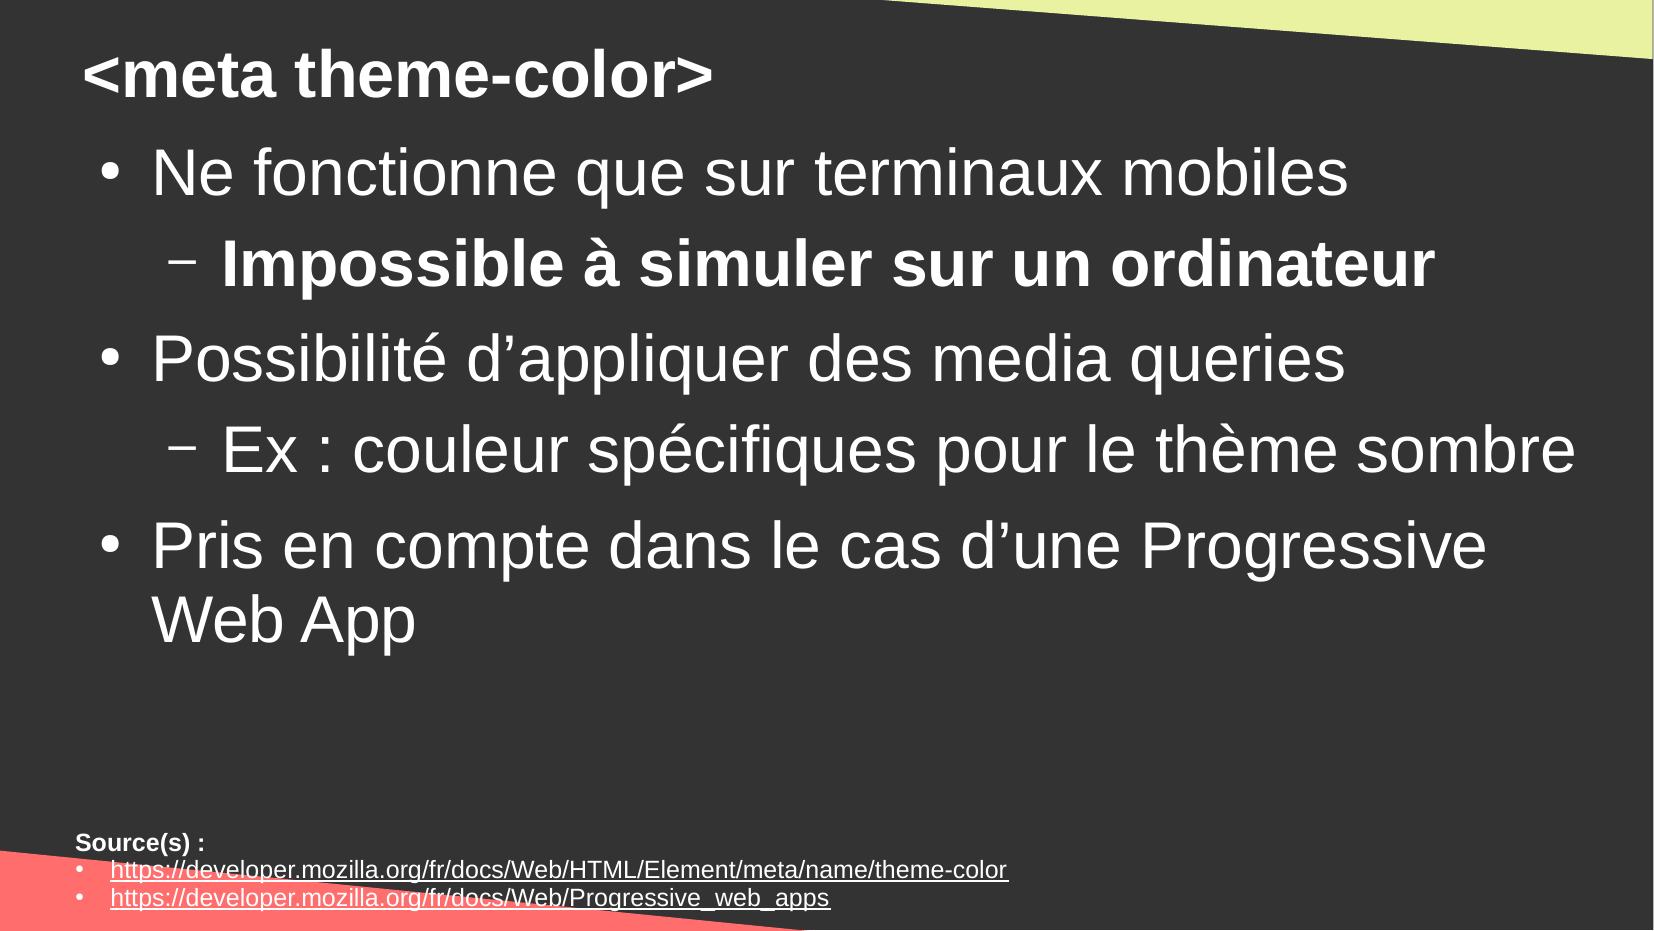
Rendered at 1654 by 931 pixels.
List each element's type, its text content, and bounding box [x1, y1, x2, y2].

title <meta theme-color> [82, 37, 1276, 122]
text_box [0, 850, 810, 931]
text_box [882, 0, 1653, 60]
list Ne fonctionne que sur terminaux mobiles Impossible à simuler sur un ordinateur Possibilité d’appliquer des media queries Ex : couleur spécifiques pour le thème sombre Pris en compte dans le cas d’une Progressive Web App [80, 135, 1605, 662]
text_box Source(s) : https://developer.mozilla.org/fr/docs/Web/HTML/Element/meta/name/theme-color https://developer.mozilla.org/fr/docs/Web/Progressive_web_apps [60, 820, 1546, 920]
